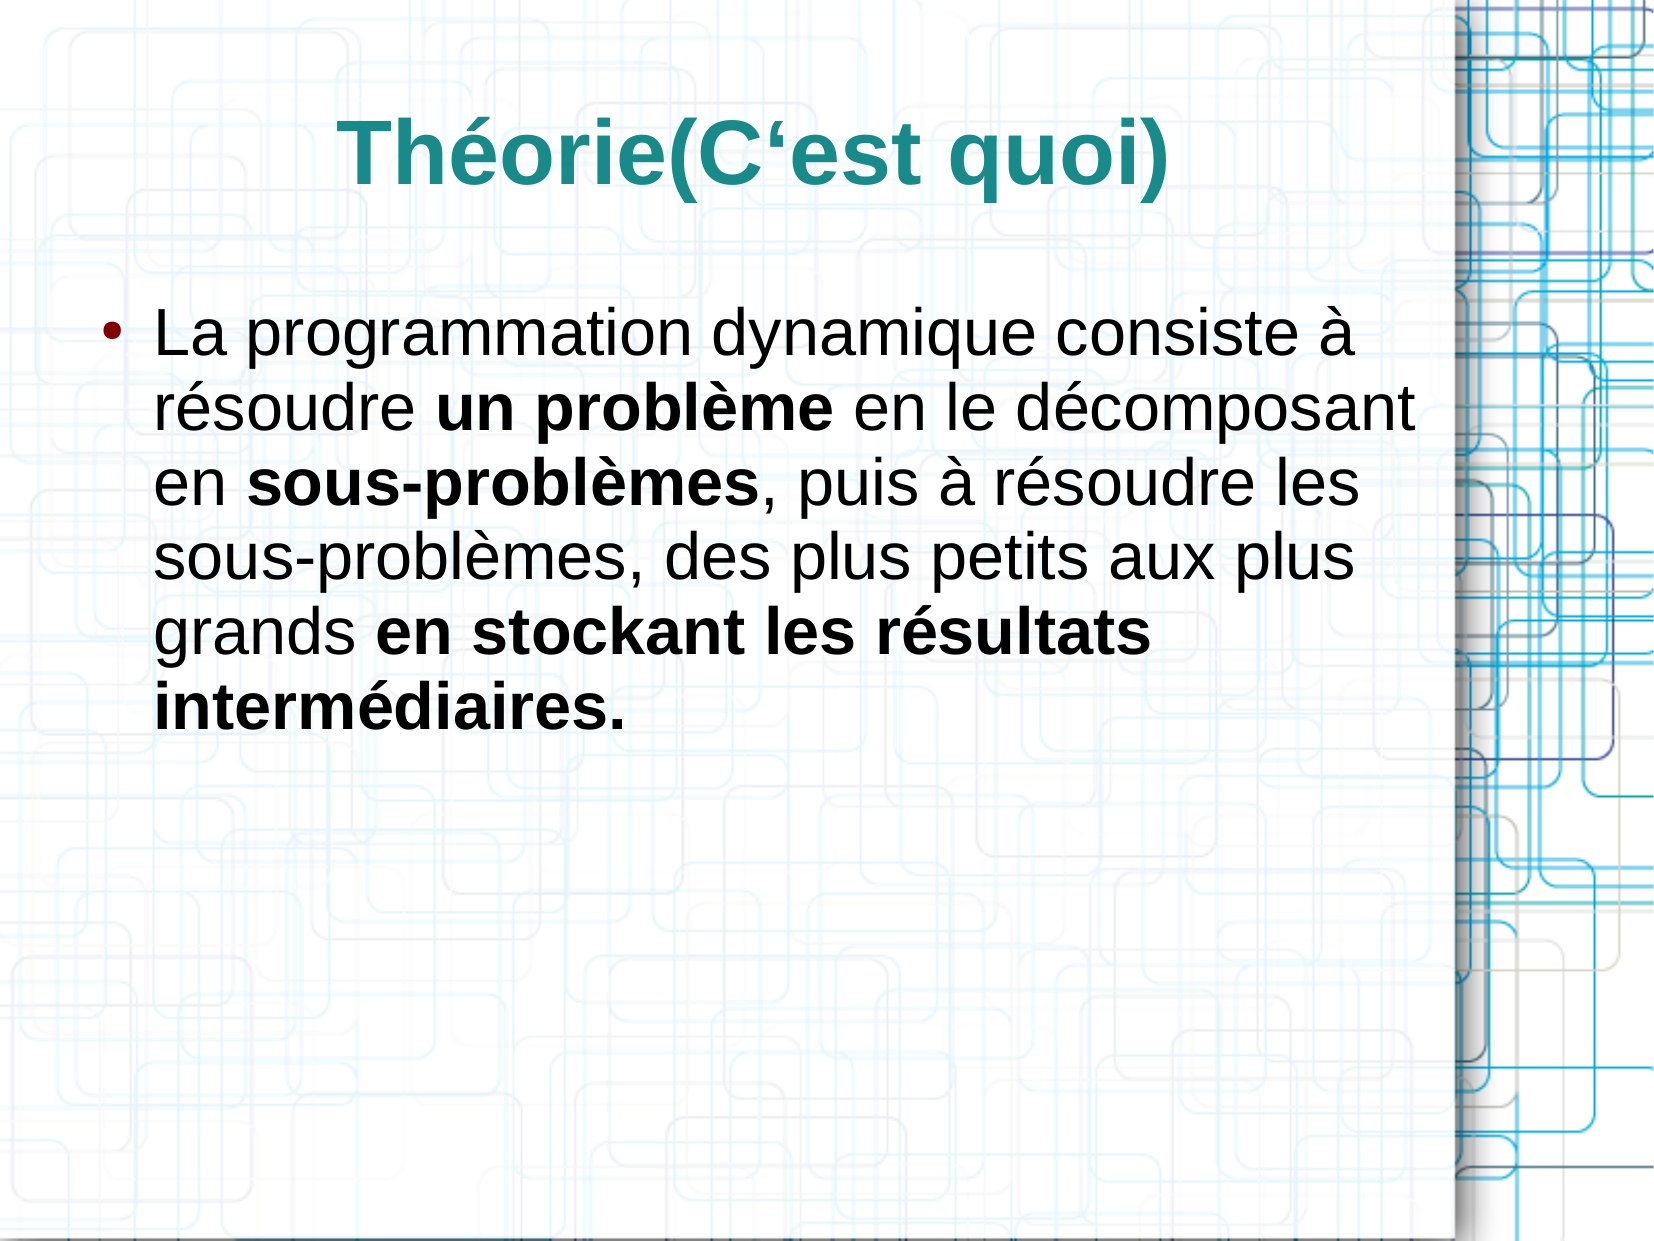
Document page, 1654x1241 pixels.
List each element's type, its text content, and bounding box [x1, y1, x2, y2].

list La programmation dynamique consiste à résoudre un problème en le décomposant en sous-problèmes, puis à résoudre les sous-problèmes, des plus petits aux plus grands en stockant les résultats intermédiaires. [82, 295, 1418, 1015]
picture [0, 0, 1654, 1241]
title Théorie(C‘est quoi) [59, 49, 1418, 257]
